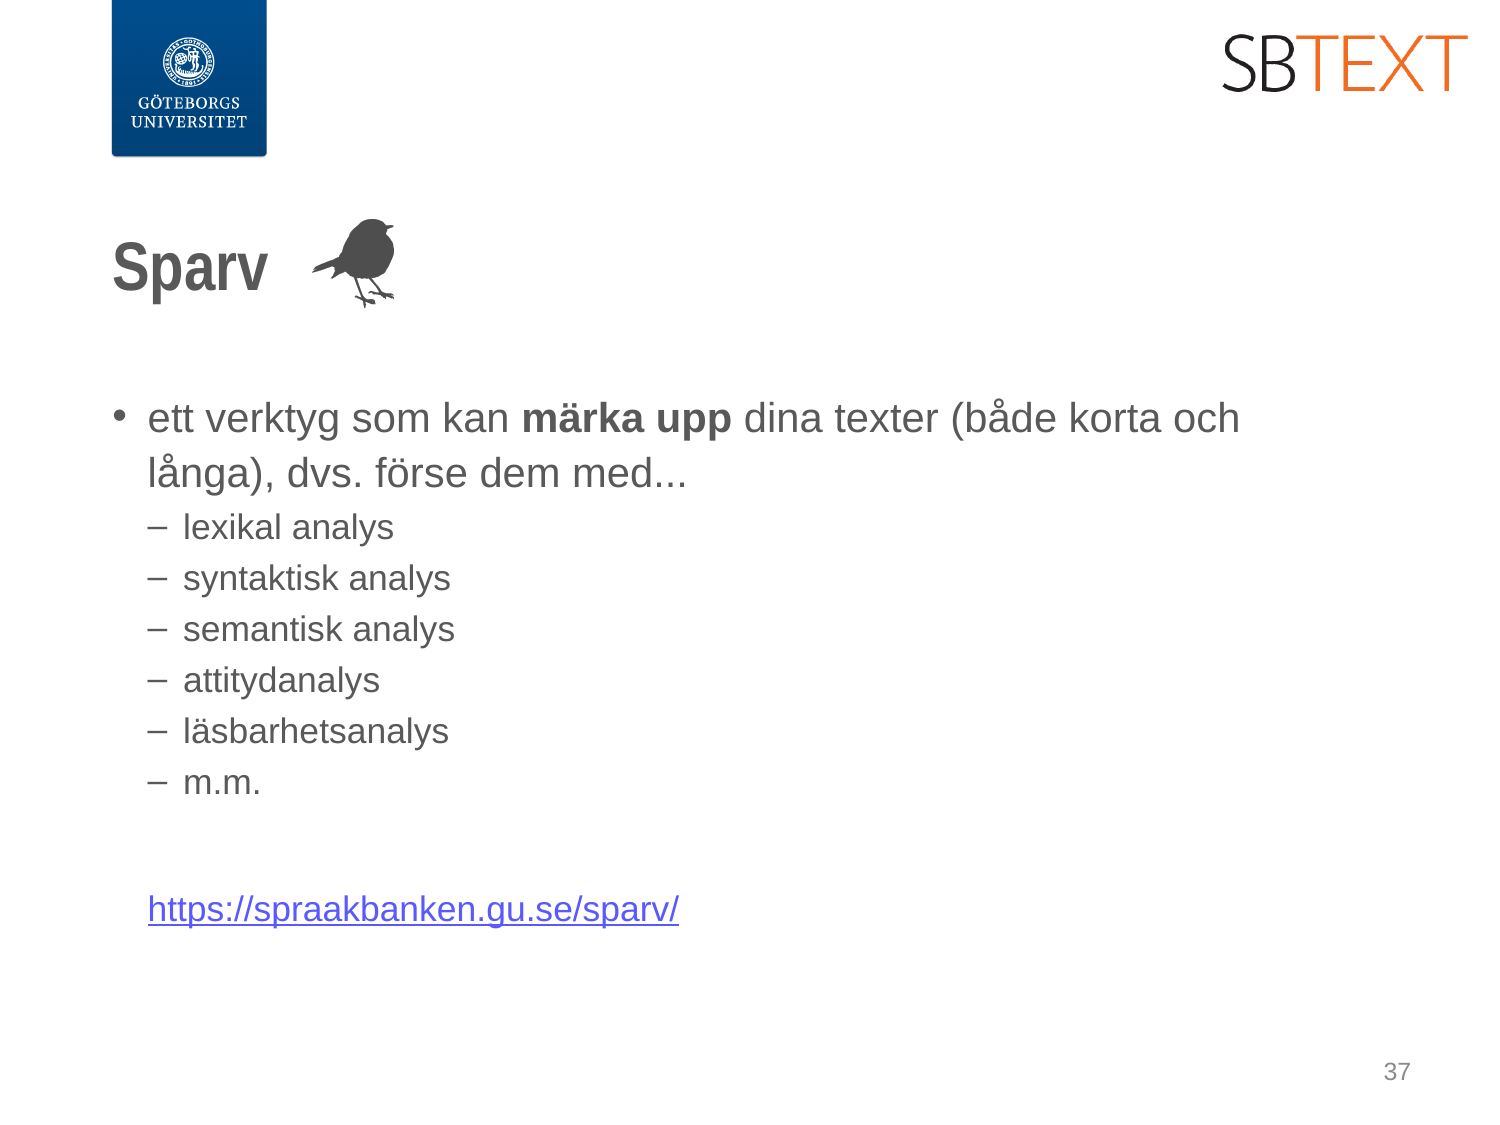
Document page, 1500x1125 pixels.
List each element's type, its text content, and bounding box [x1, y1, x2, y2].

slide_number <number> [1316, 1051, 1412, 1091]
list ett verktyg som kan märka upp dina texter (både korta och långa), dvs. förse dem med... lexikal analys syntaktisk analys semantisk analys attitydanalys läsbarhetsanalys m.m. https://spraakbanken.gu.se/sparv/ [112, 385, 1341, 1012]
picture [312, 219, 394, 308]
picture [110, 0, 268, 159]
title Sparv [112, 231, 1412, 362]
picture [1205, 19, 1476, 110]
